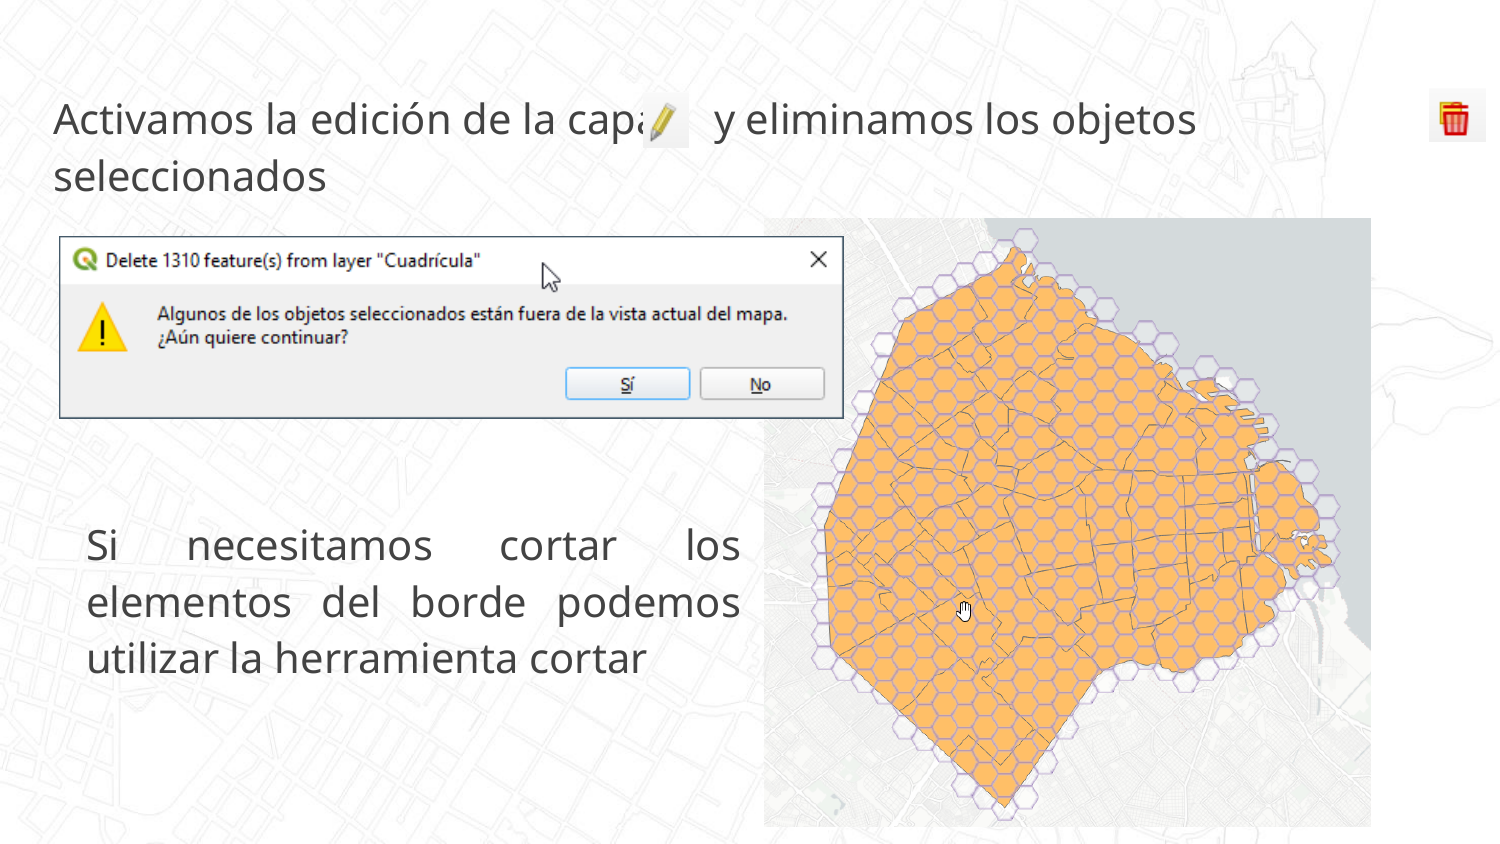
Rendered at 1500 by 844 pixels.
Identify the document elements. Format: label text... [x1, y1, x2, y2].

text_box Si necesitamos cortar los elementos del borde podemos utilizar la herramienta cortar [71, 507, 756, 804]
text_box Activamos la edición de la capa y eliminamos los objetos seleccionados [38, 82, 1465, 210]
picture [0, 0, 1500, 844]
